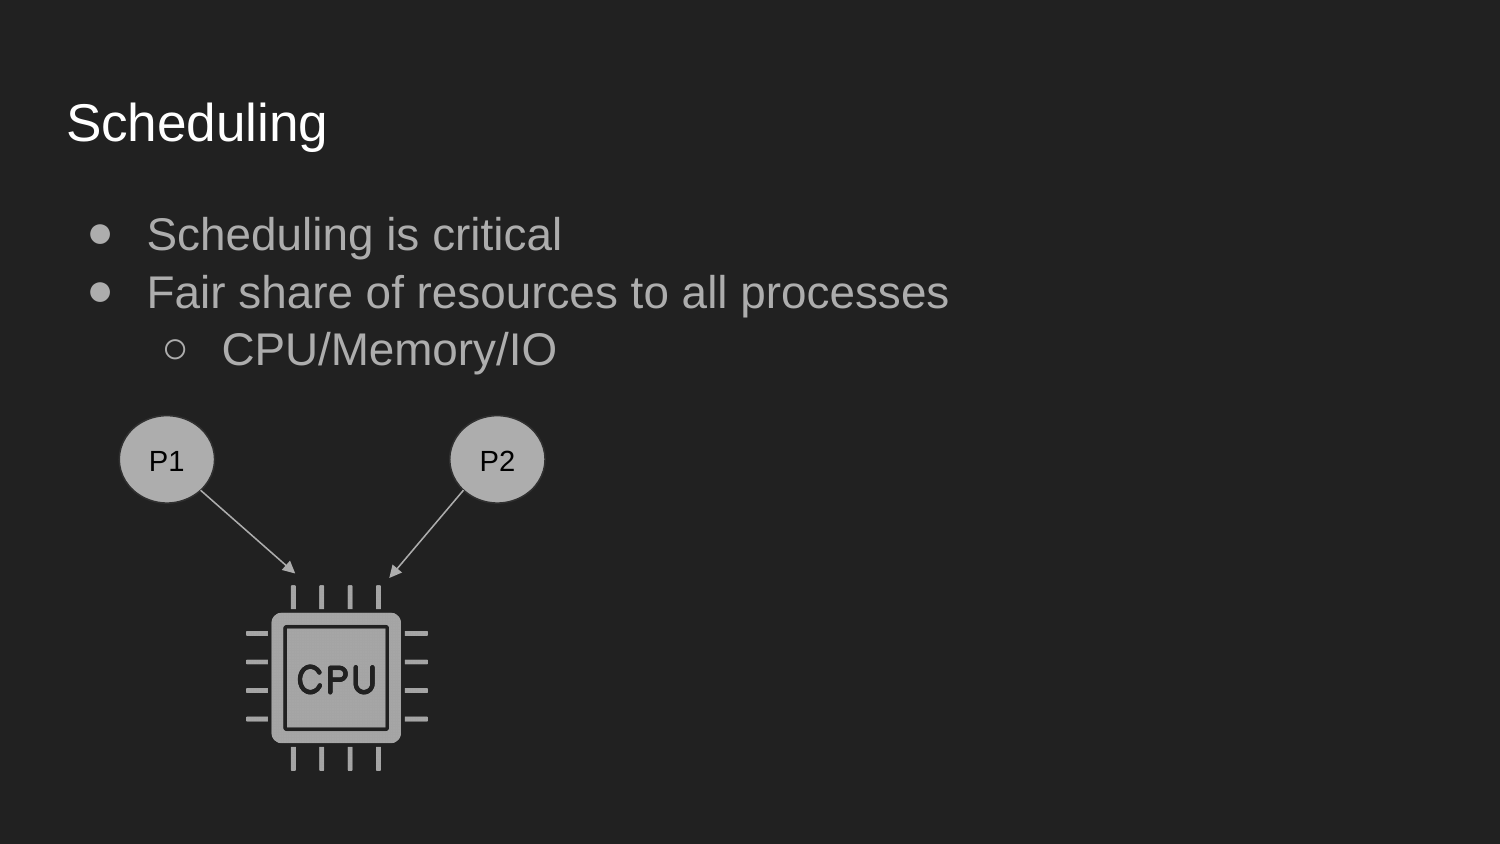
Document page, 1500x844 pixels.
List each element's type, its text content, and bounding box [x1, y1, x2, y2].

text_box P2 [449, 415, 546, 504]
text_box P1 [119, 415, 215, 504]
picture [237, 583, 435, 781]
title Scheduling [51, 72, 1449, 167]
list Scheduling is critical Fair share of resources to all processes CPU/Memory/IO [56, 186, 1455, 493]
